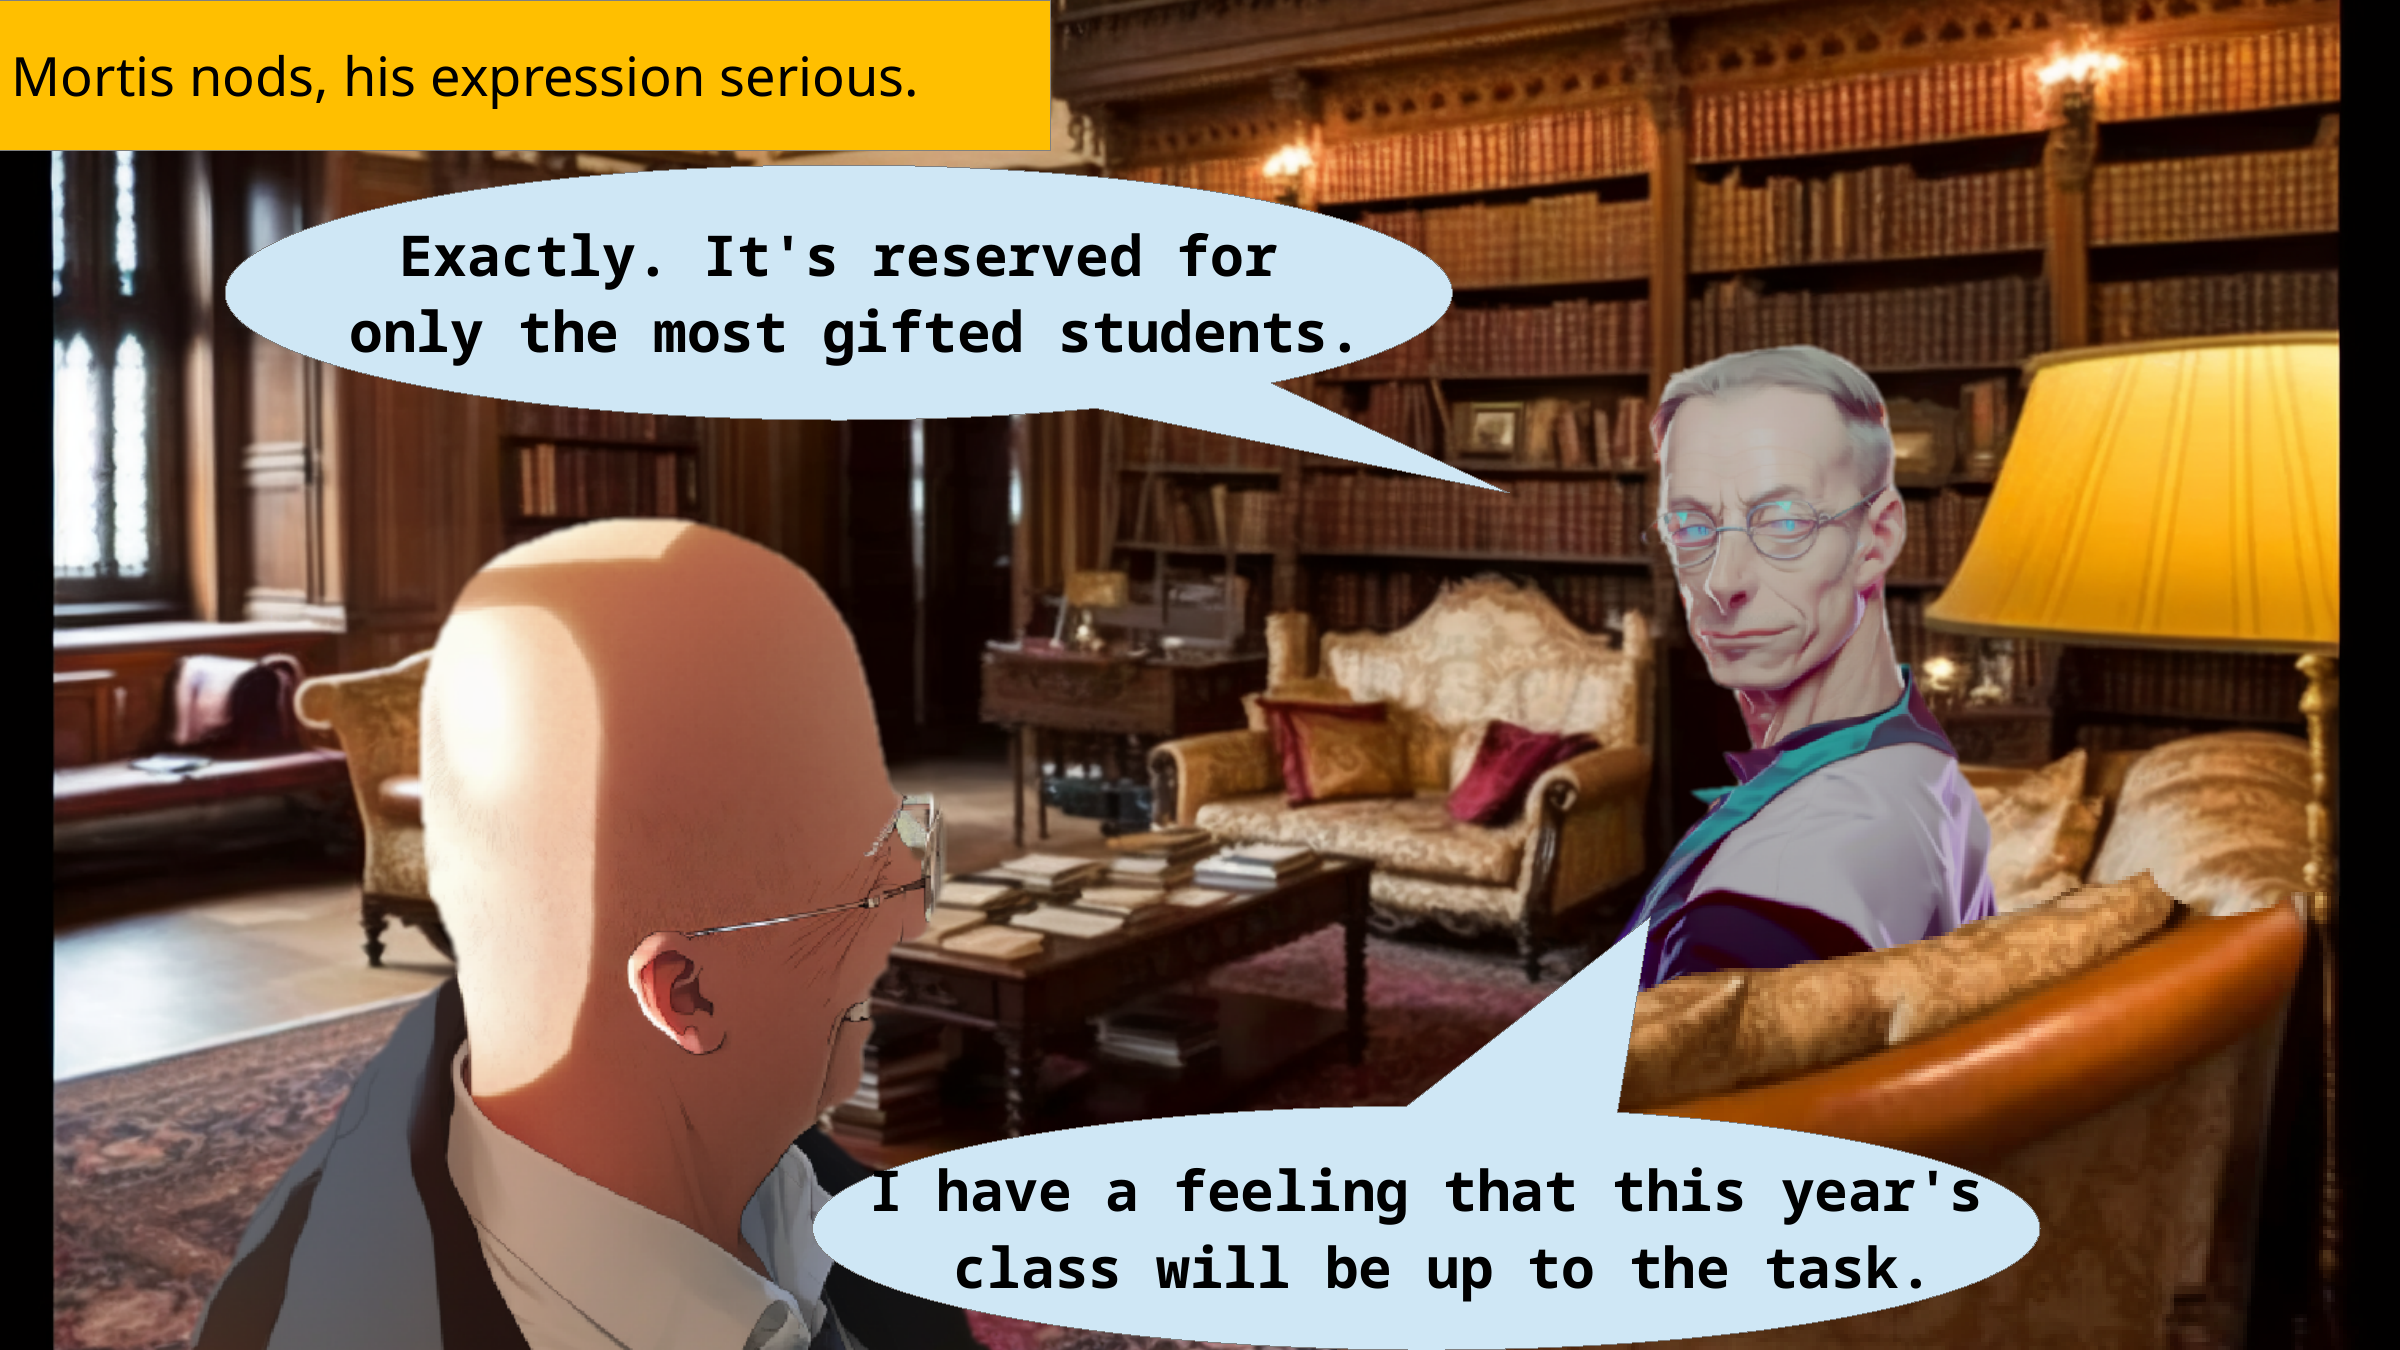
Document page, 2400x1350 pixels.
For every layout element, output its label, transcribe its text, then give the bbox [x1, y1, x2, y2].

picture [0, 0, 2400, 1350]
text_box Mortis nods, his expression serious. [0, 0, 1051, 151]
text_box I have a feeling that this year's class will be up to the task. [812, 916, 2041, 1350]
text_box Exactly. It's reserved for only the most gifted students. [225, 165, 1510, 493]
